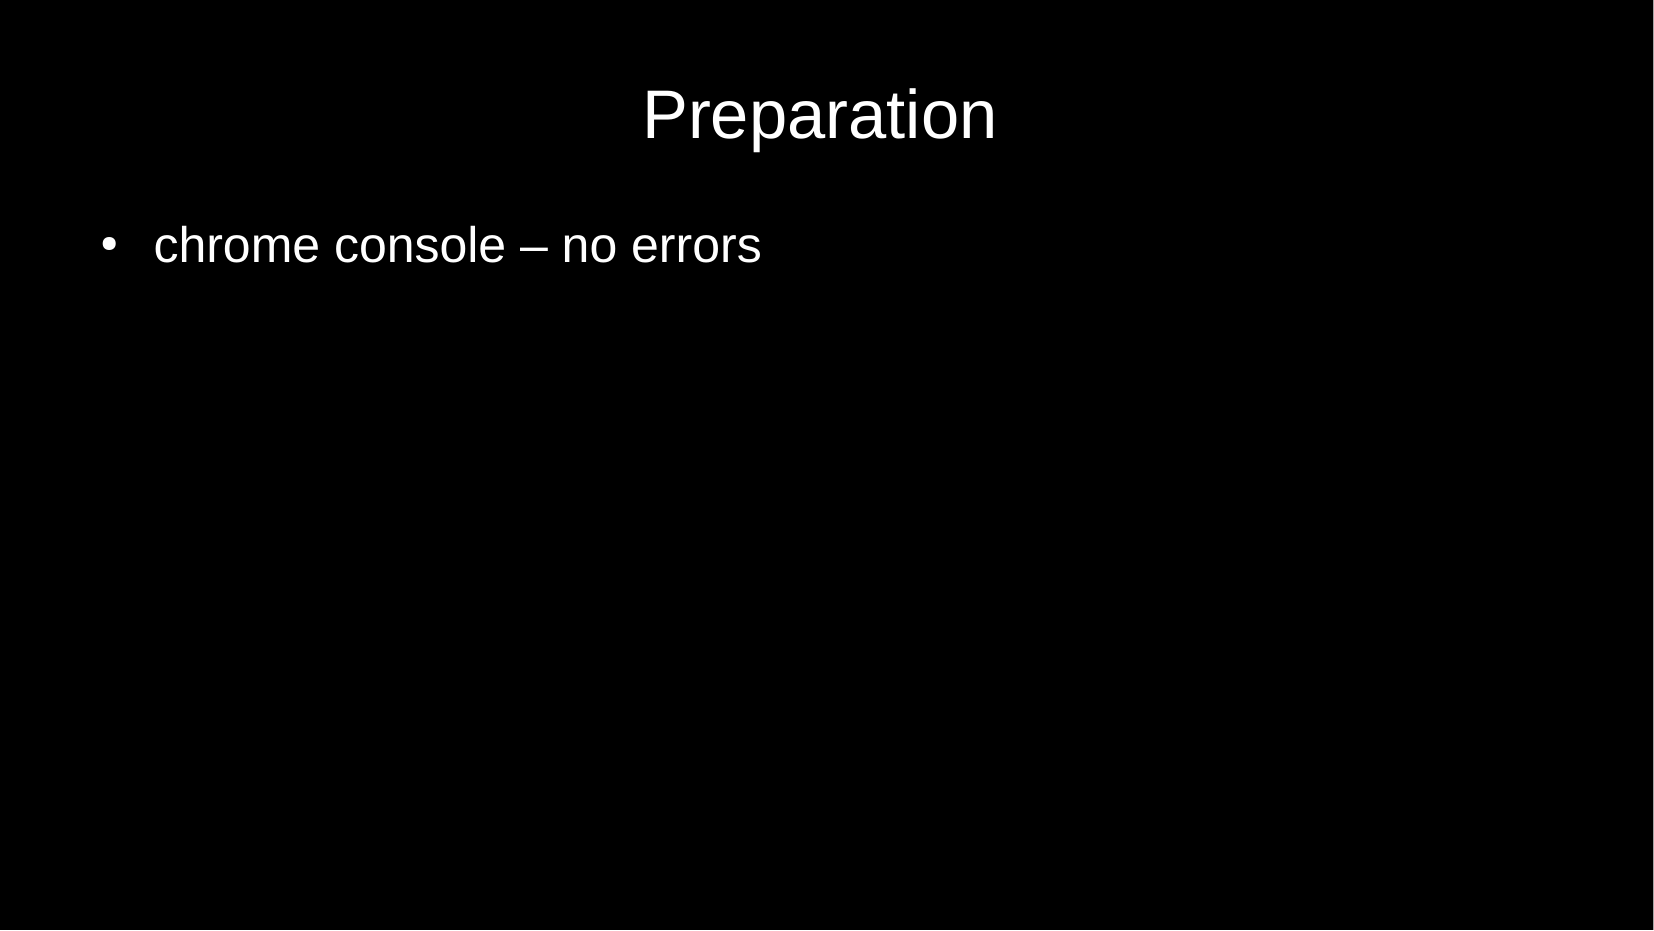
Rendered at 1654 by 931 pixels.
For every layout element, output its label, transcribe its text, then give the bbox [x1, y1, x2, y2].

title Preparation [82, 37, 1571, 193]
list chrome console – no errors [82, 217, 1571, 758]
